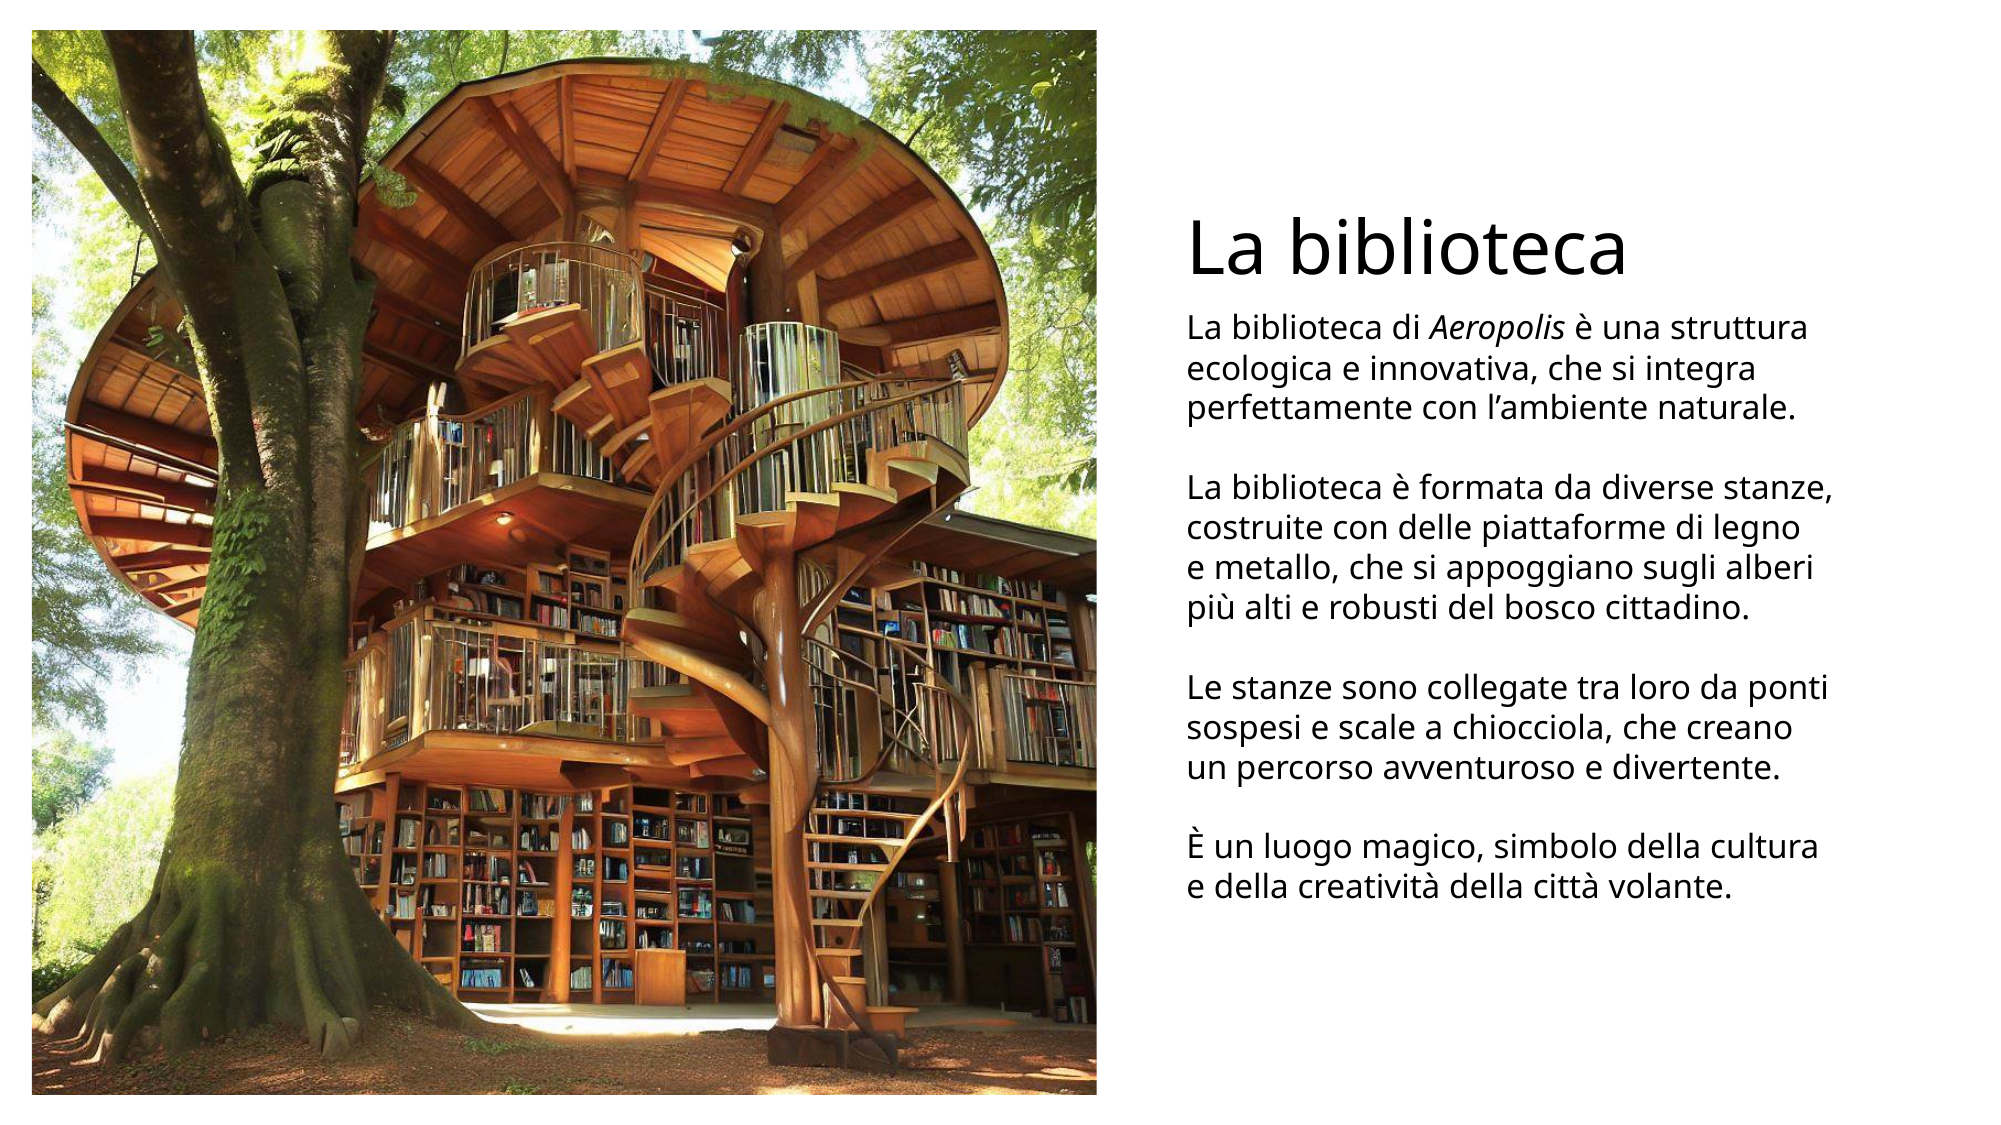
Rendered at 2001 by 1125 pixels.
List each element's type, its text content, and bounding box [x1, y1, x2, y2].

picture [31, 30, 1097, 1095]
text_box La biblioteca [1171, 191, 1750, 297]
text_box La biblioteca di Aeropolis è una struttura ecologica e innovativa, che si integra perfettamente con l’ambiente naturale. La biblioteca è formata da diverse stanze, costruite con delle piattaforme di legno e metallo, che si appoggiano sugli alberi più alti e robusti del bosco cittadino. Le stanze sono collegate tra loro da ponti sospesi e scale a chiocciola, che creano un percorso avventuroso e divertente. È un luogo magico, simbolo della cultura e della creatività della città volante. [1171, 299, 1950, 914]
